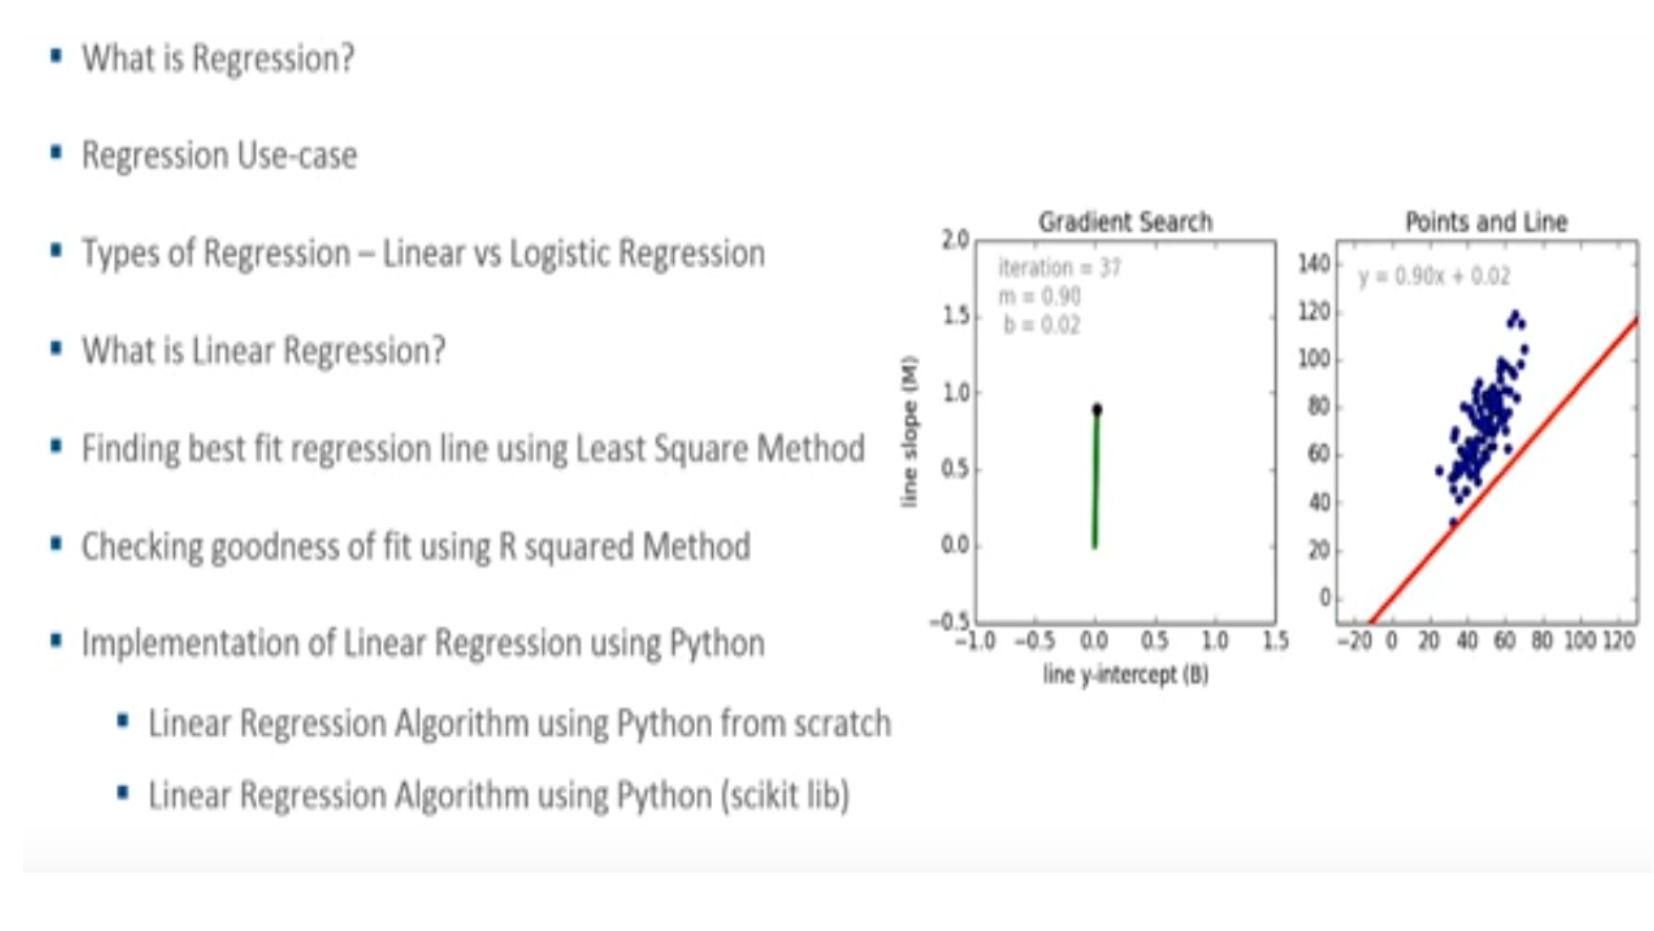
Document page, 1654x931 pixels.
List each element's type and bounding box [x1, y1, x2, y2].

picture [23, 35, 1654, 873]
